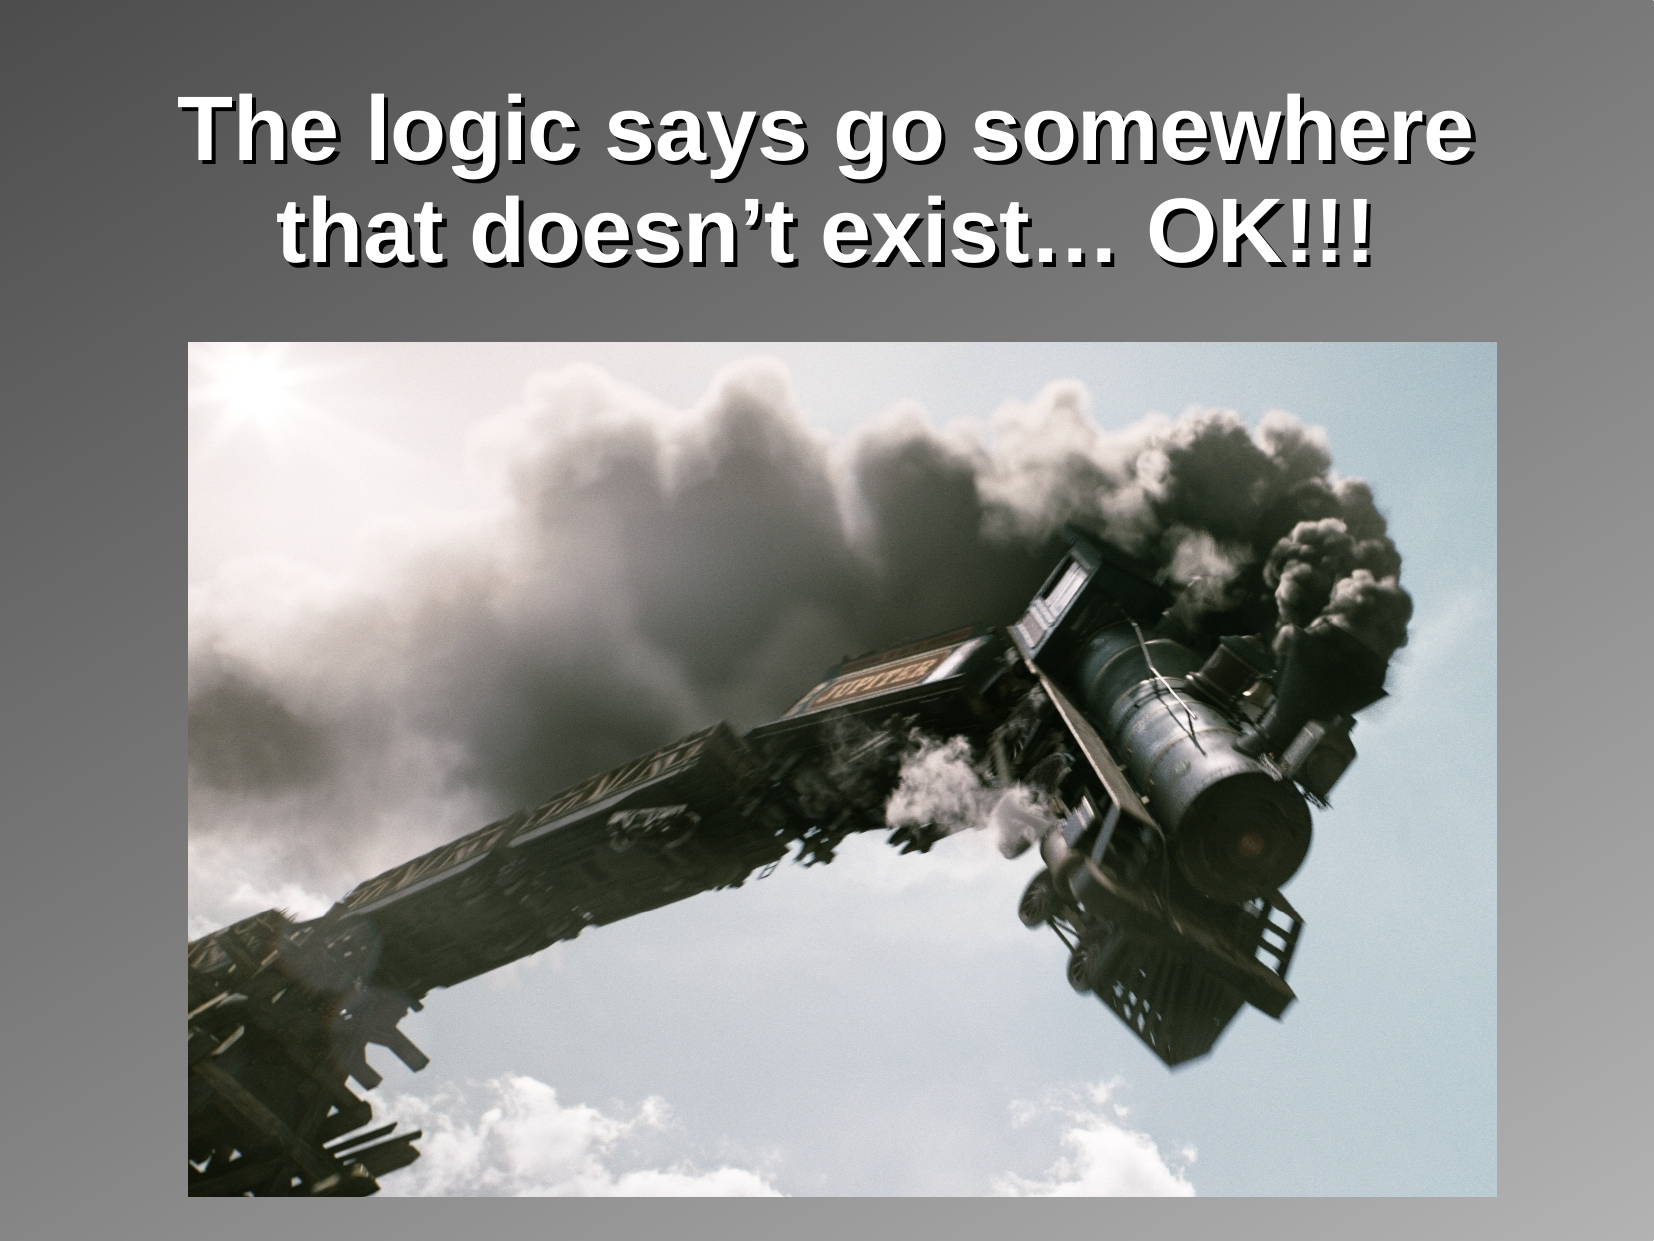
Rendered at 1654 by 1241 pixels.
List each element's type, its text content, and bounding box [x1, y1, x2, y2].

picture [188, 342, 1497, 1197]
title The logic says go somewhere that doesn’t exist… OK!!! [82, 76, 1571, 284]
